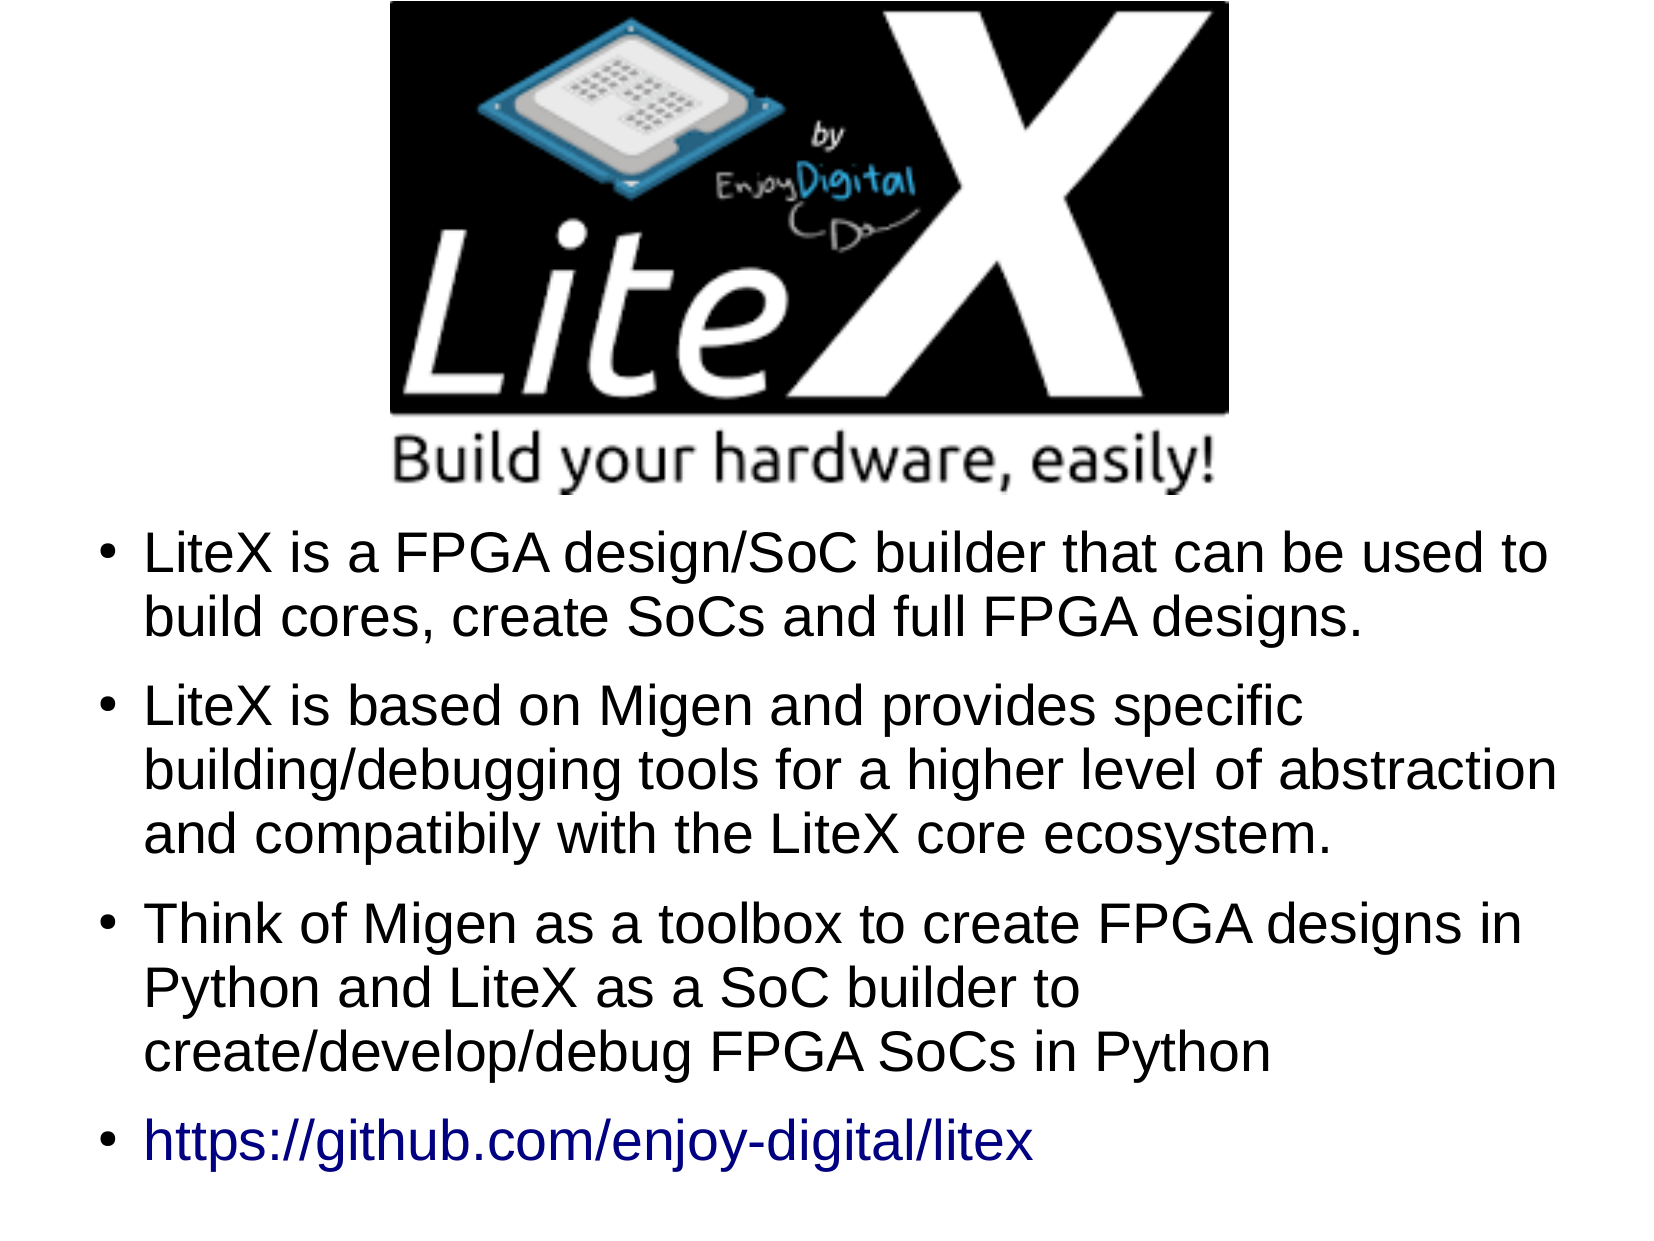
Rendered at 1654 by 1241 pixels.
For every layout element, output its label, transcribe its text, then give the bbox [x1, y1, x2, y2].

list LiteX is a FPGA design/SoC builder that can be used to build cores, create SoCs and full FPGA designs. LiteX is based on Migen and provides specific building/debugging tools for a higher level of abstraction and compatibily with the LiteX core ecosystem. Think of Migen as a toolbox to create FPGA designs in Python and LiteX as a SoC builder to create/develop/debug FPGA SoCs in Python https://github.com/enjoy-digital/litex [82, 520, 1571, 1240]
picture [390, 1, 1229, 496]
